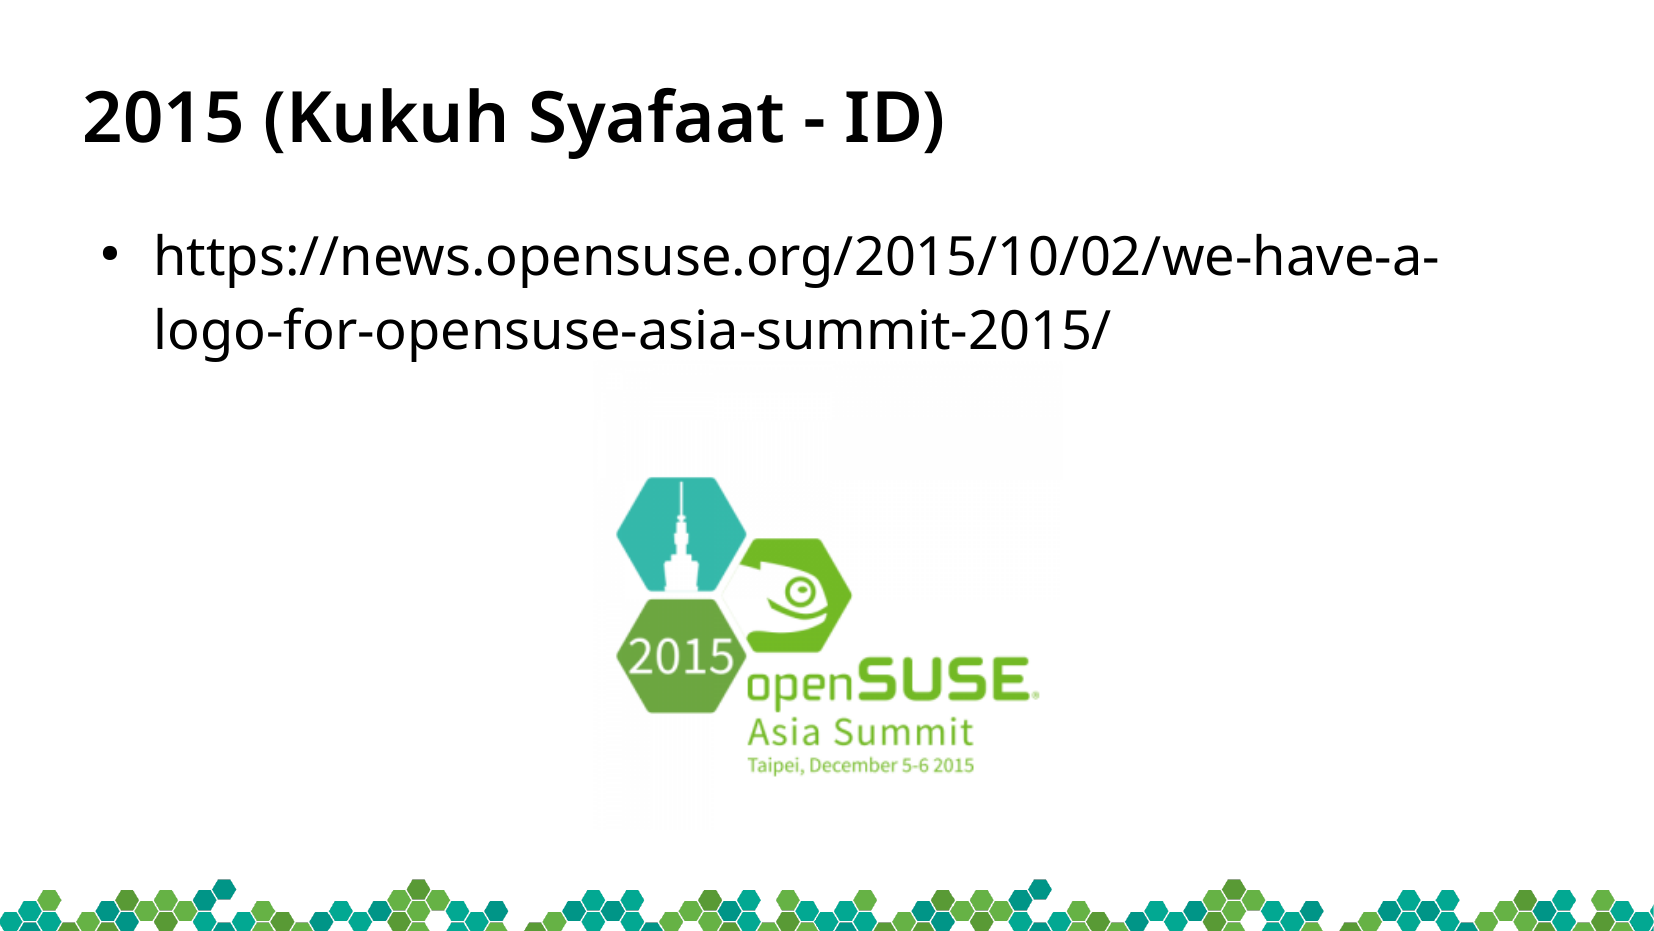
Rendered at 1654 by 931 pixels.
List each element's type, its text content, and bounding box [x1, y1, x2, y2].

title 2015 (Kukuh Syafaat - ID) [82, 37, 1571, 193]
picture [593, 360, 1063, 830]
picture [0, 871, 1654, 931]
list https://news.opensuse.org/2015/10/02/we-have-a-logo-for-opensuse-asia-summit-2015/ [82, 217, 1571, 855]
